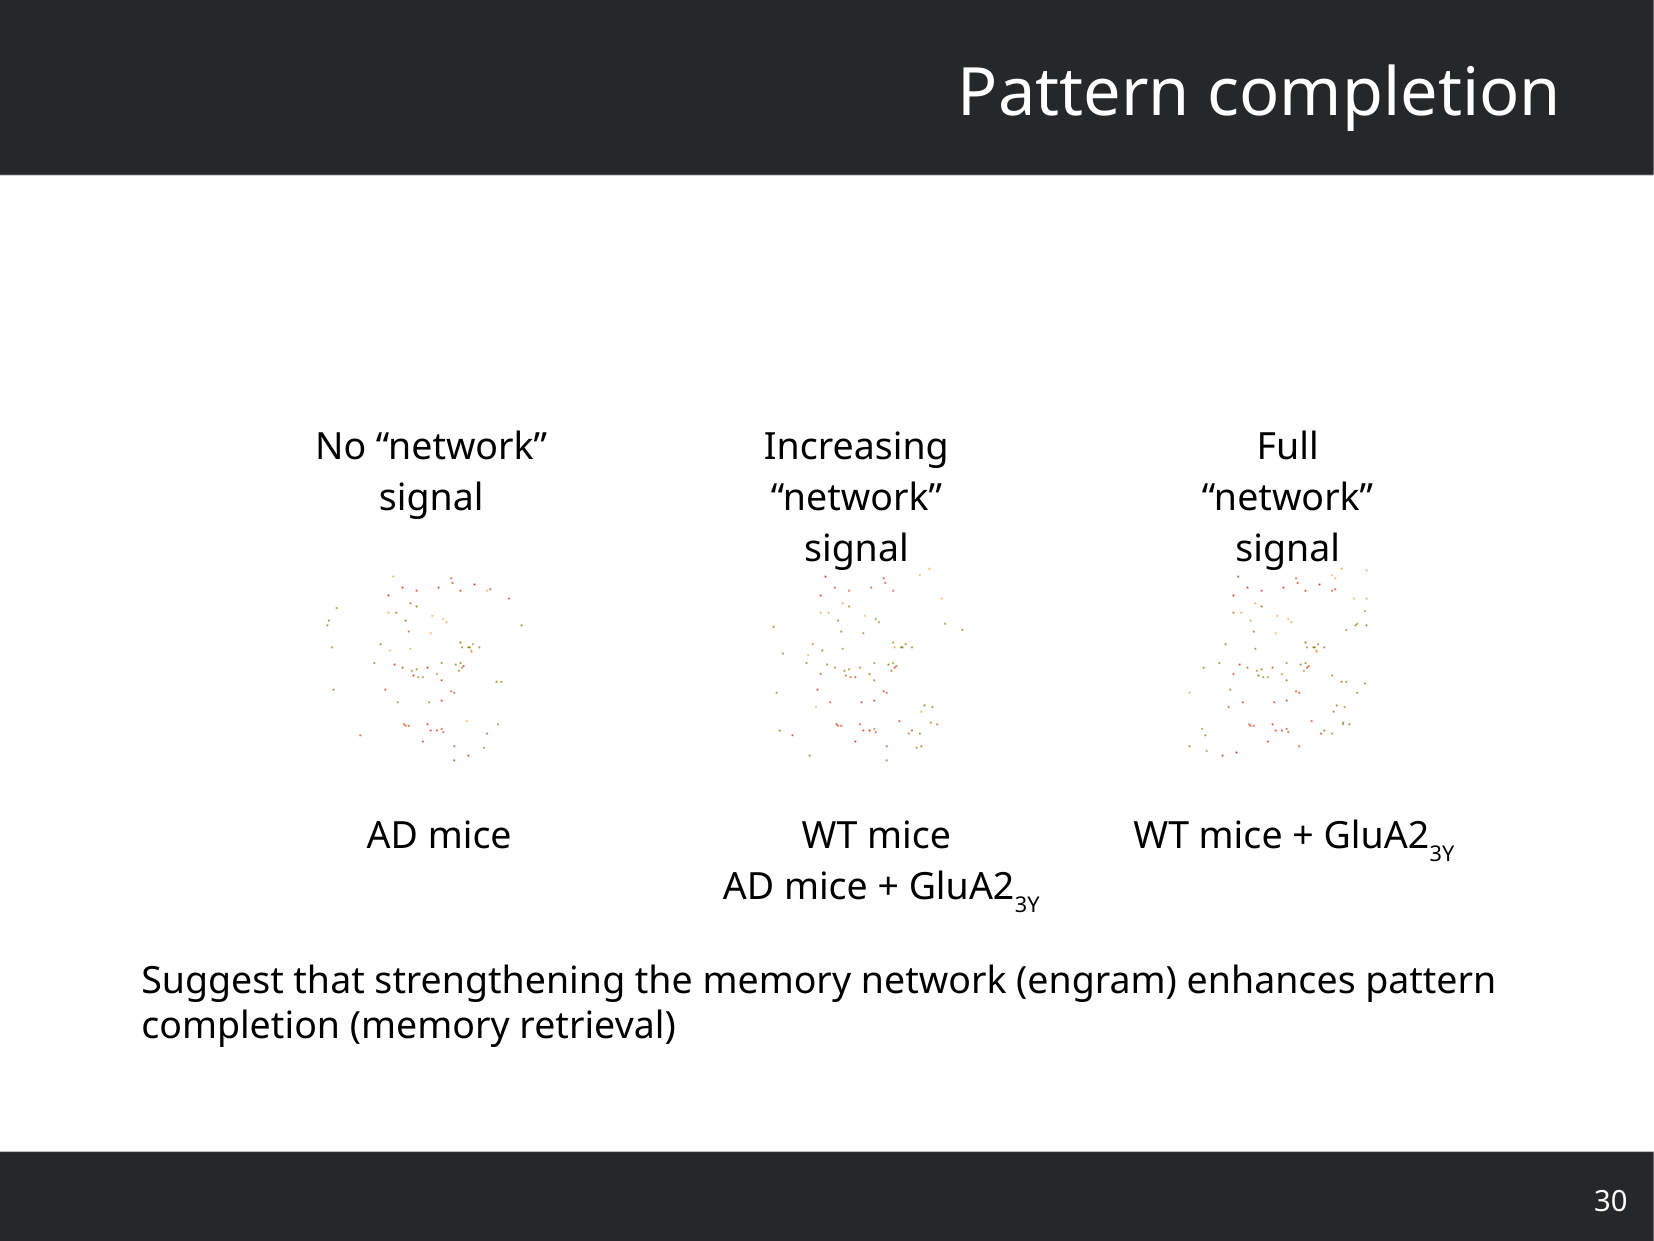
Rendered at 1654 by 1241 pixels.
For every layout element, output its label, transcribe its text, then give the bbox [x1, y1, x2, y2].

text_box WT mice + GluA23Y [1087, 801, 1501, 912]
text_box AD mice [270, 801, 600, 904]
text_box [37, 225, 1654, 675]
text_box Suggest that strengthening the memory network (engram) enhances pattern completion (memory retrieval) [79, 949, 1520, 1054]
text_box Pattern completion [88, 36, 1577, 134]
picture [0, 0, 1654, 1241]
text_box WT mice AD mice + GluA23Y [600, 801, 1163, 949]
